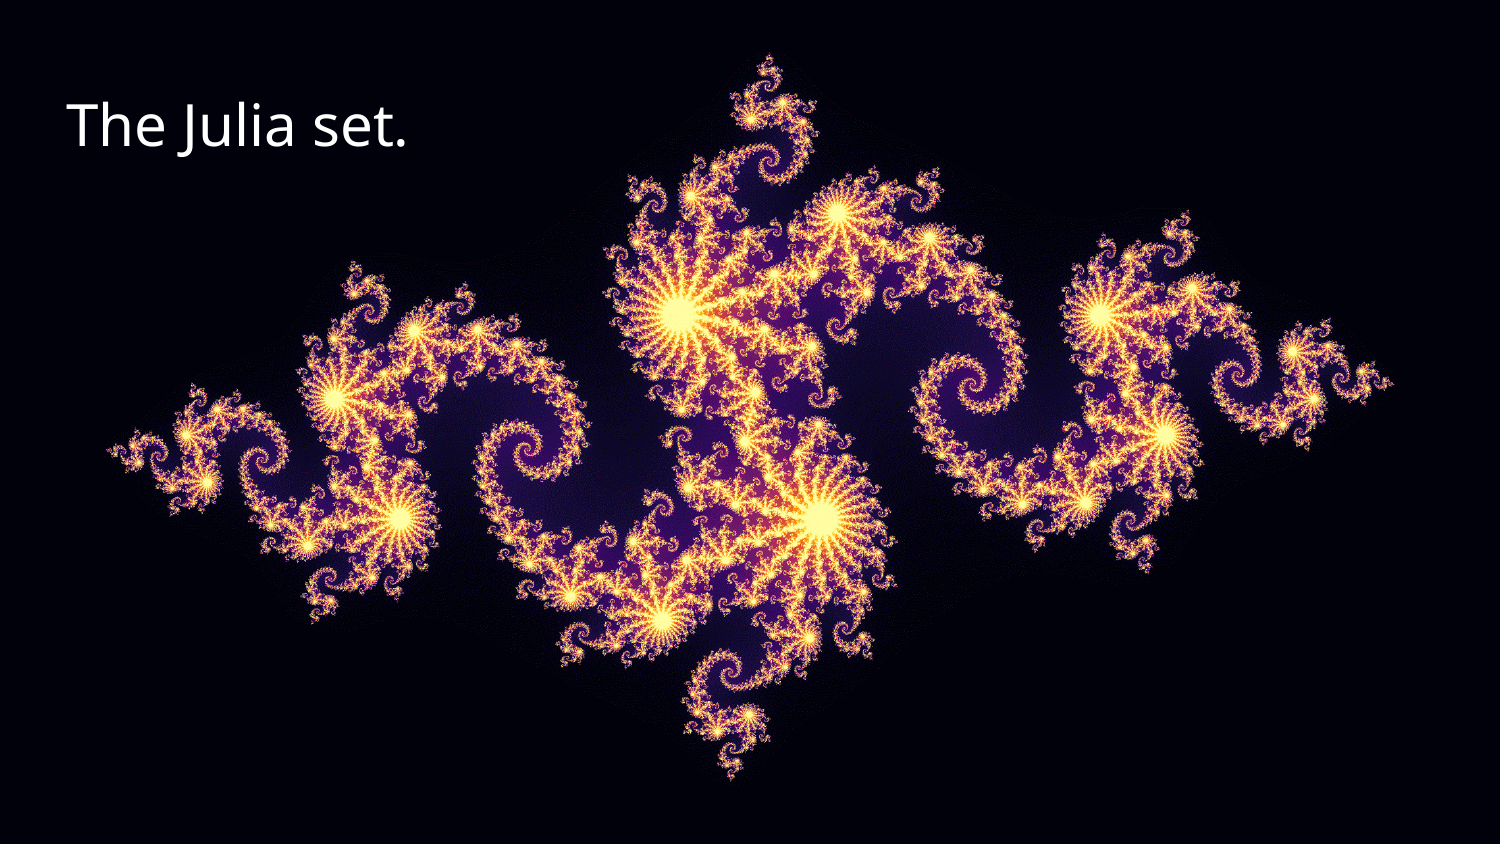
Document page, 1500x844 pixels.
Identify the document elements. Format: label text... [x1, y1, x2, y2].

picture [0, 0, 1500, 844]
title The Julia set. [51, 72, 1449, 167]
